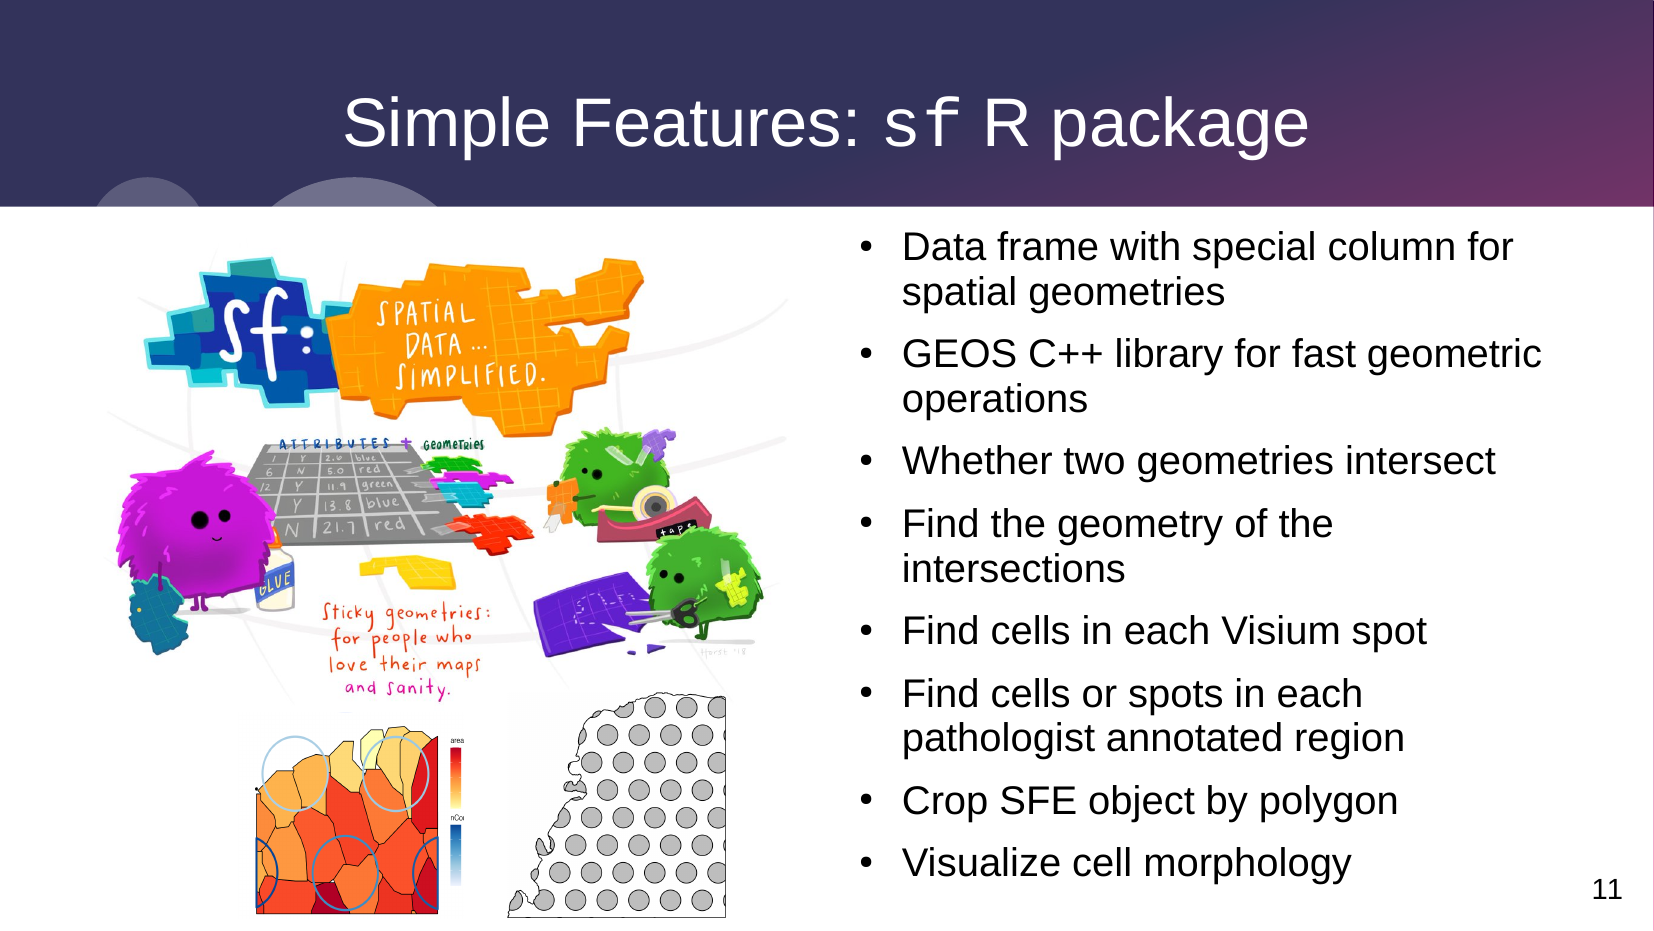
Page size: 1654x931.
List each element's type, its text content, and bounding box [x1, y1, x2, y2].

picture [88, 209, 809, 919]
title Simple Features: sf R package [88, 44, 1565, 207]
list Data frame with special column for spatial geometries GEOS C++ library for fast geometric operations Whether two geometries intersect Find the geometry of the intersections Find cells in each Visium spot Find cells or spots in each pathologist annotated region Crop SFE object by polygon Visualize cell morphology [845, 224, 1566, 889]
